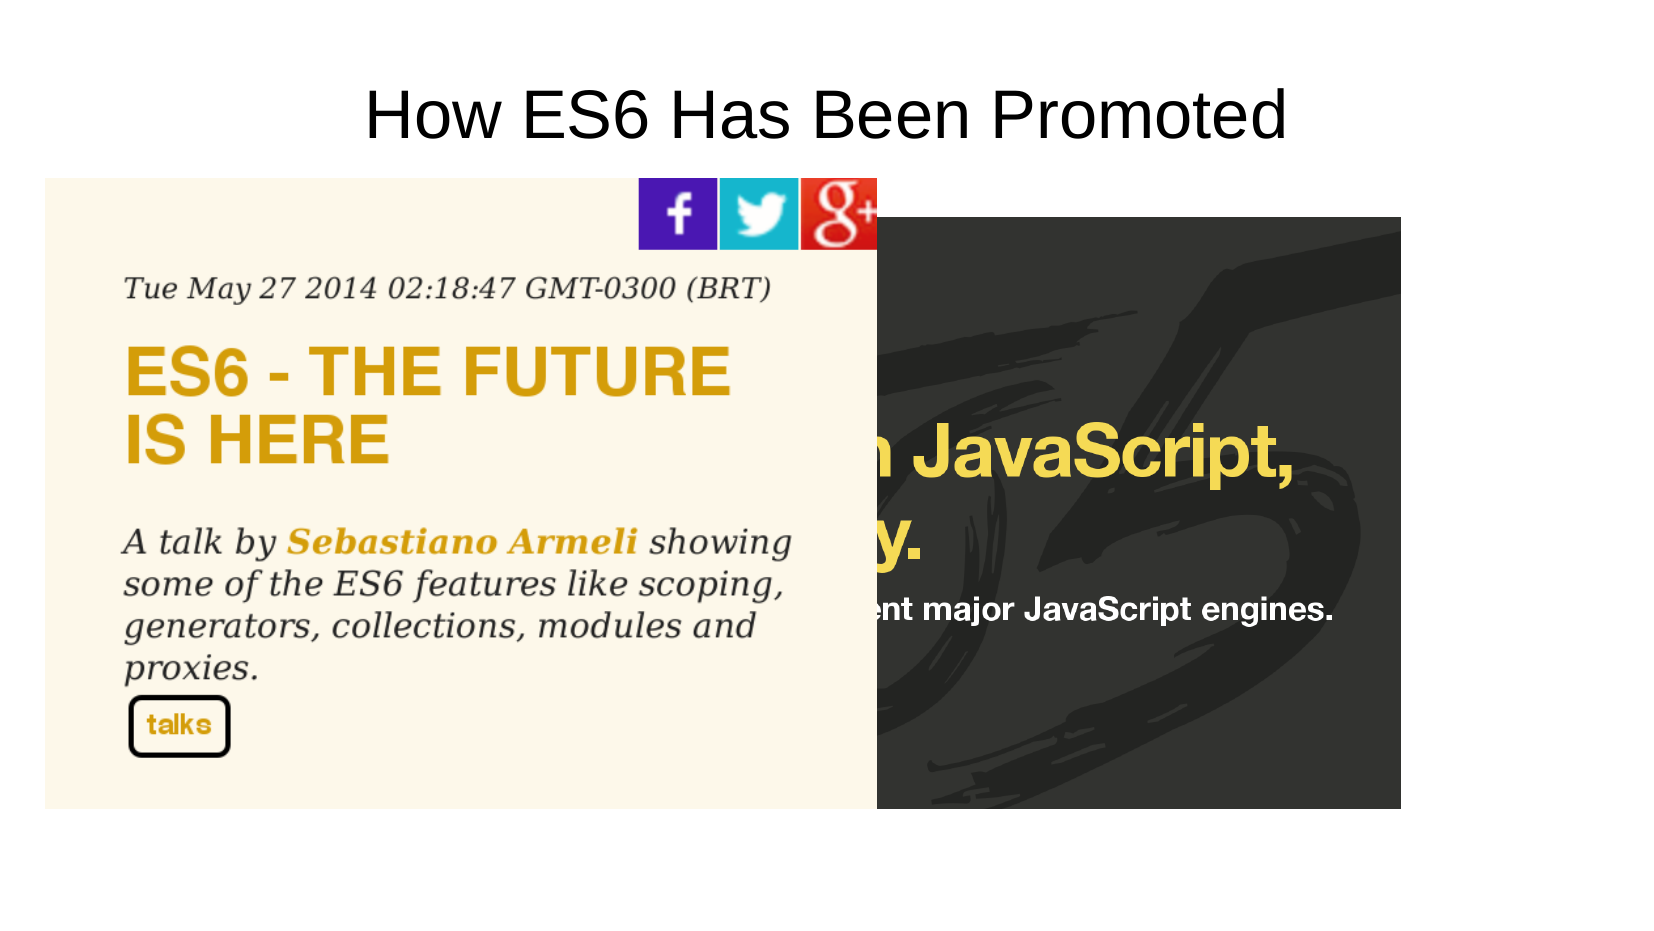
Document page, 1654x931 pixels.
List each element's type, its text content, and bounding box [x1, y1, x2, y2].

picture [45, 178, 1401, 809]
title How ES6 Has Been Promoted [82, 37, 1571, 193]
